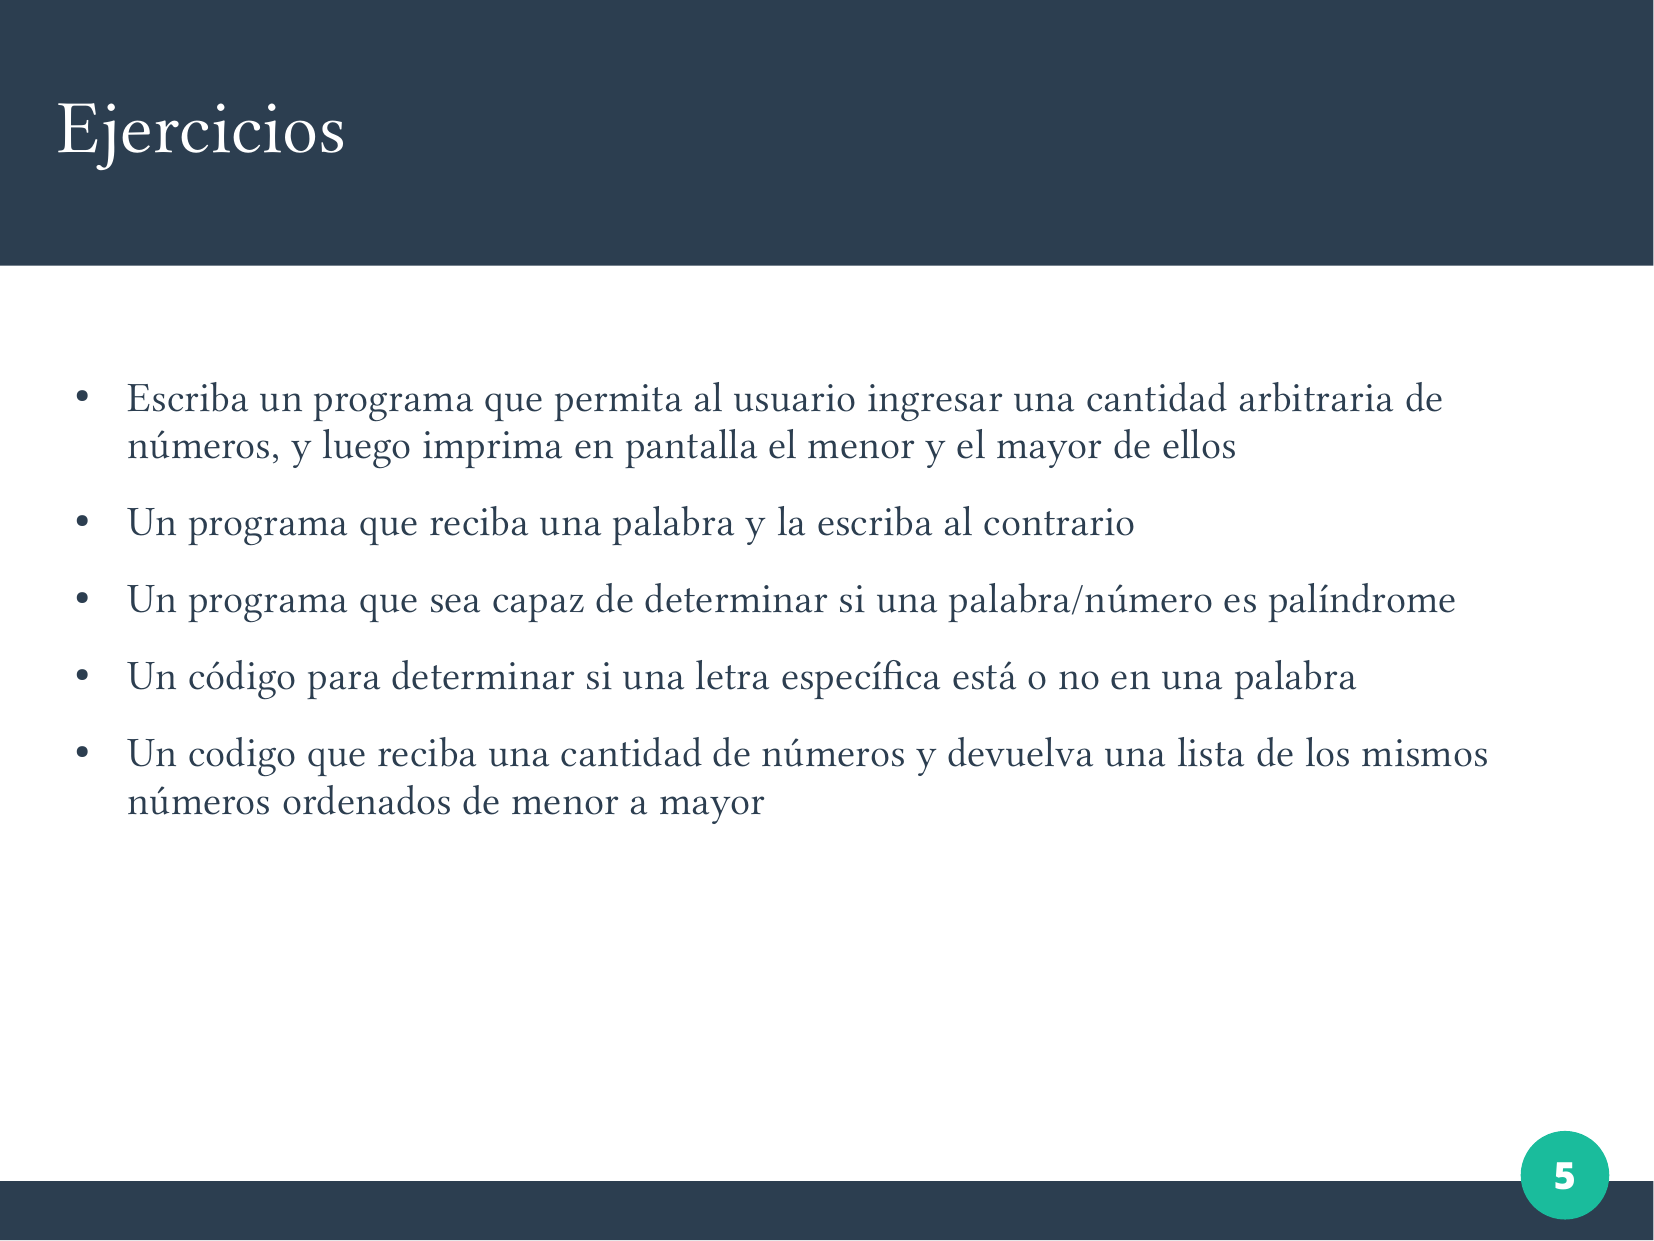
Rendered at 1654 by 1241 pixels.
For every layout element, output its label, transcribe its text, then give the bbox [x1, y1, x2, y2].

list Escriba un programa que permita al usuario ingresar una cantidad arbitraria de números, y luego imprima en pantalla el menor y el mayor de ellos Un programa que reciba una palabra y la escriba al contrario Un programa que sea capaz de determinar si una palabra/número es palíndrome Un código para determinar si una letra específica está o no en una palabra Un codigo que reciba una cantidad de números y devuelva una lista de los mismos números ordenados de menor a mayor [57, 296, 1593, 1124]
title Ejercicios [57, 49, 1594, 207]
